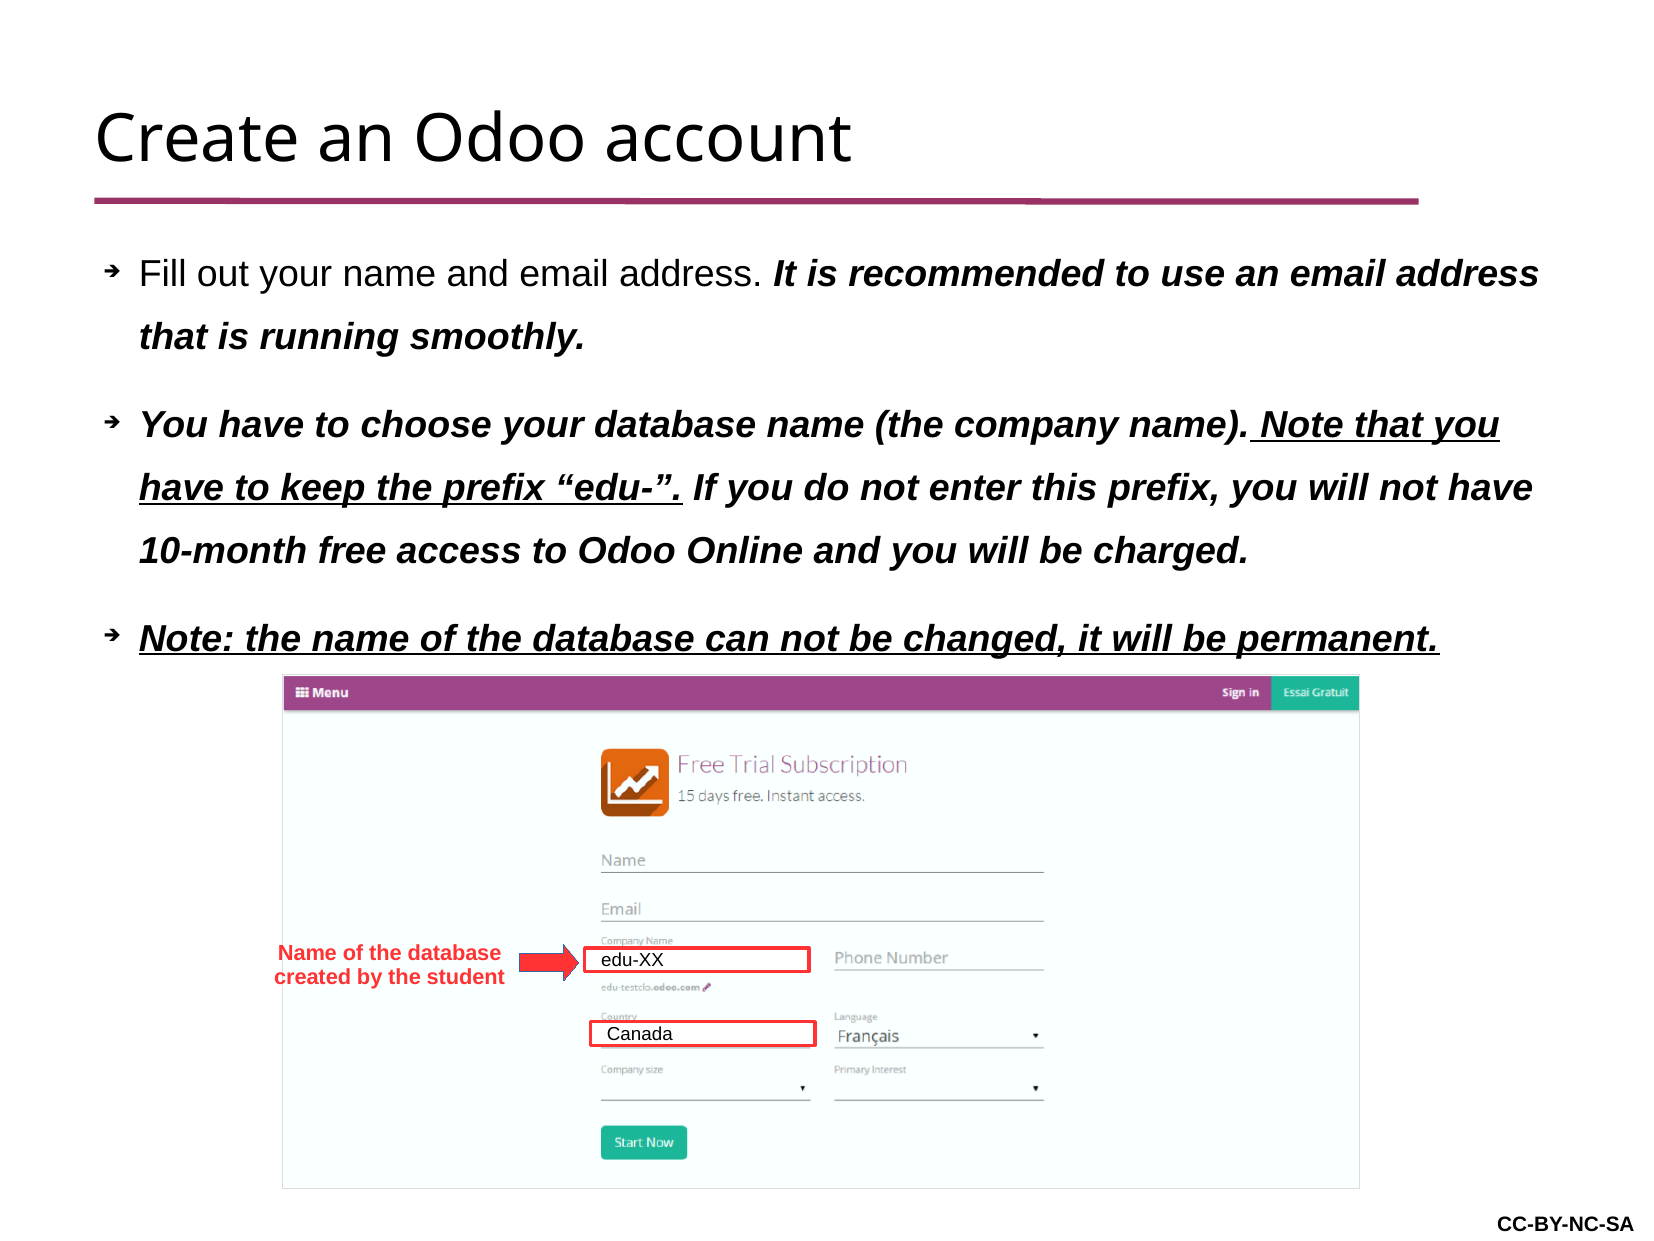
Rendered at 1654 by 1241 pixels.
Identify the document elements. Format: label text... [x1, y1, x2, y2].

text_box Canada [590, 1021, 815, 1046]
text_box CC-BY-NC-SA [1482, 1204, 1654, 1241]
text_box Fill out your name and email address. It is recommended to use an email address that is running smoothly. You have to choose your database name (the company name). Note that you have to keep the prefix “edu-”. If you do not enter this prefix, you will not have 10-month free access to Odoo Online and you will be charged. Note: the name of the database can not be changed, it will be permanent. [88, 224, 1601, 646]
text_box edu-XX [584, 947, 810, 972]
text_box Name of the database created by the student [253, 933, 526, 1021]
text_box [526, 944, 579, 981]
title Create an Odoo account [94, 31, 1571, 224]
picture [282, 674, 1360, 1189]
